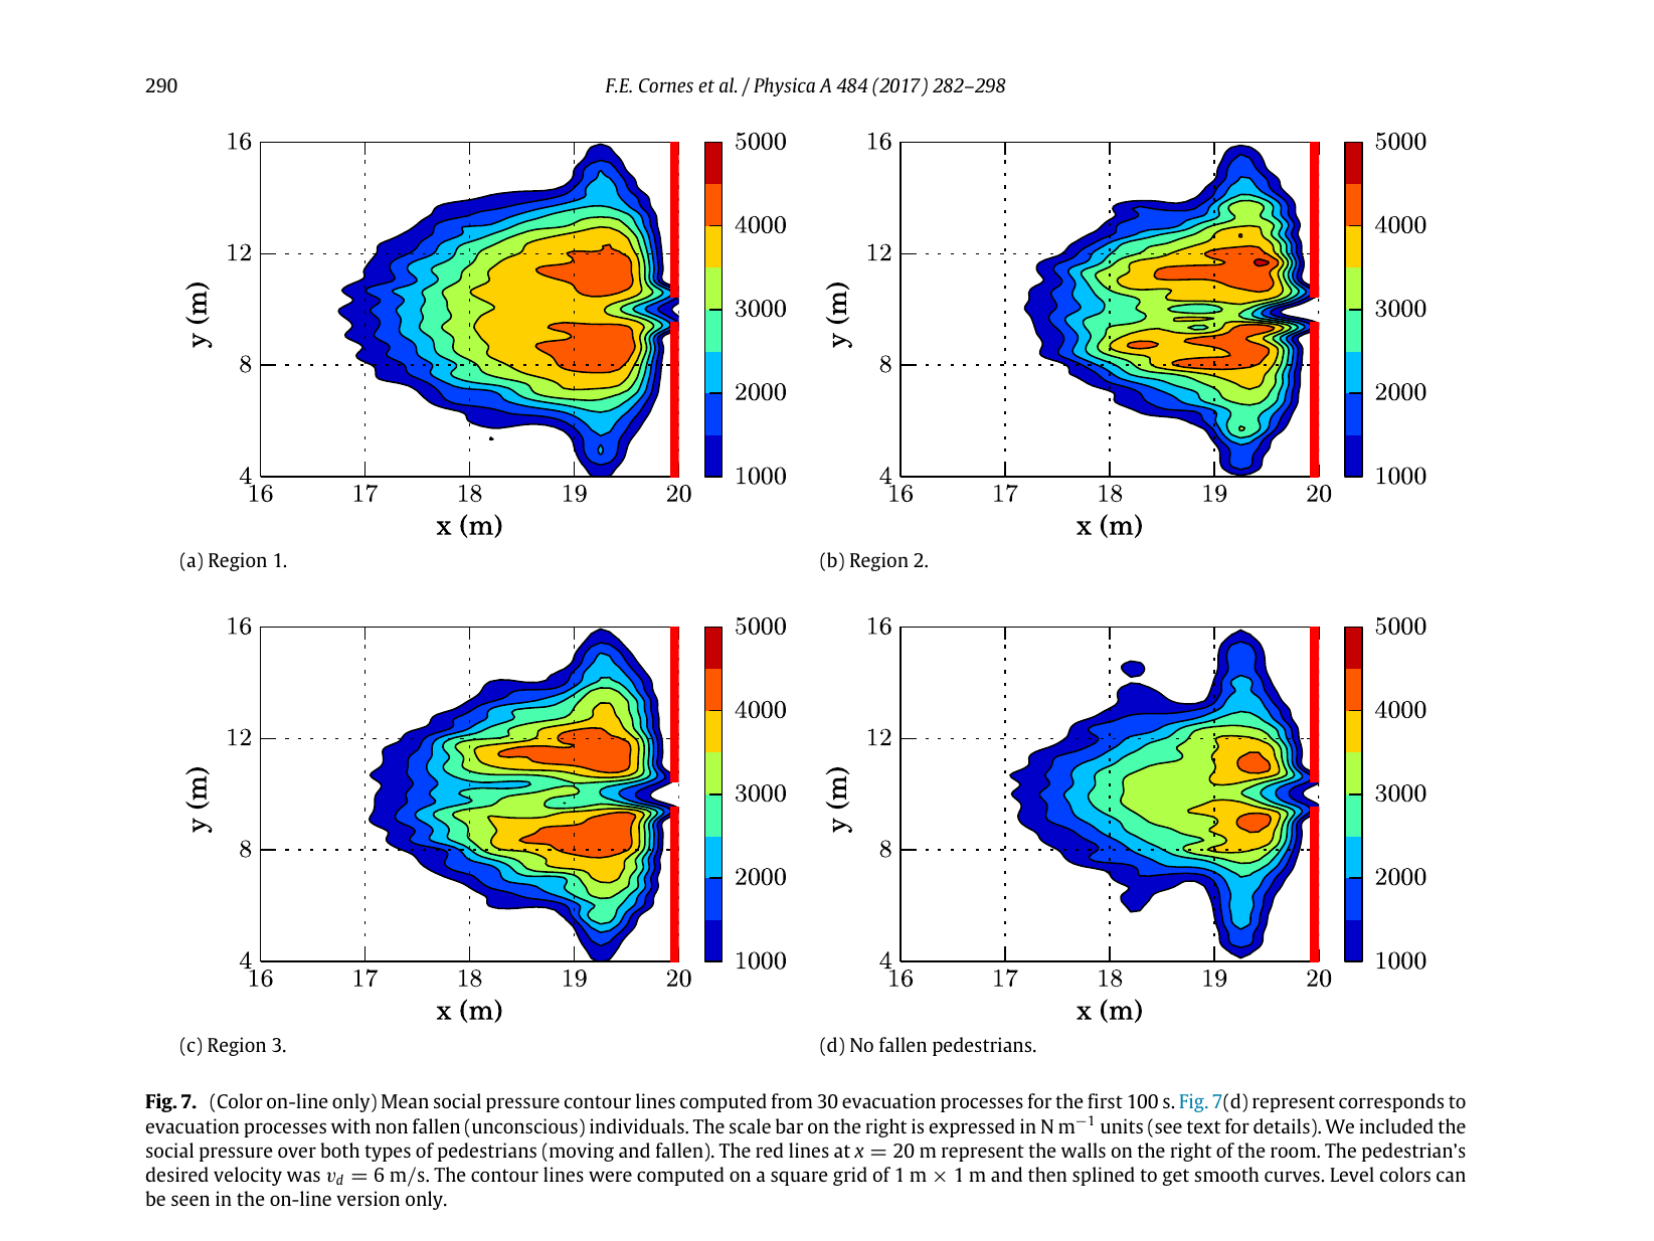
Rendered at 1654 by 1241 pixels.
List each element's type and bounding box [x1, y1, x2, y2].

picture [100, 15, 1518, 1227]
